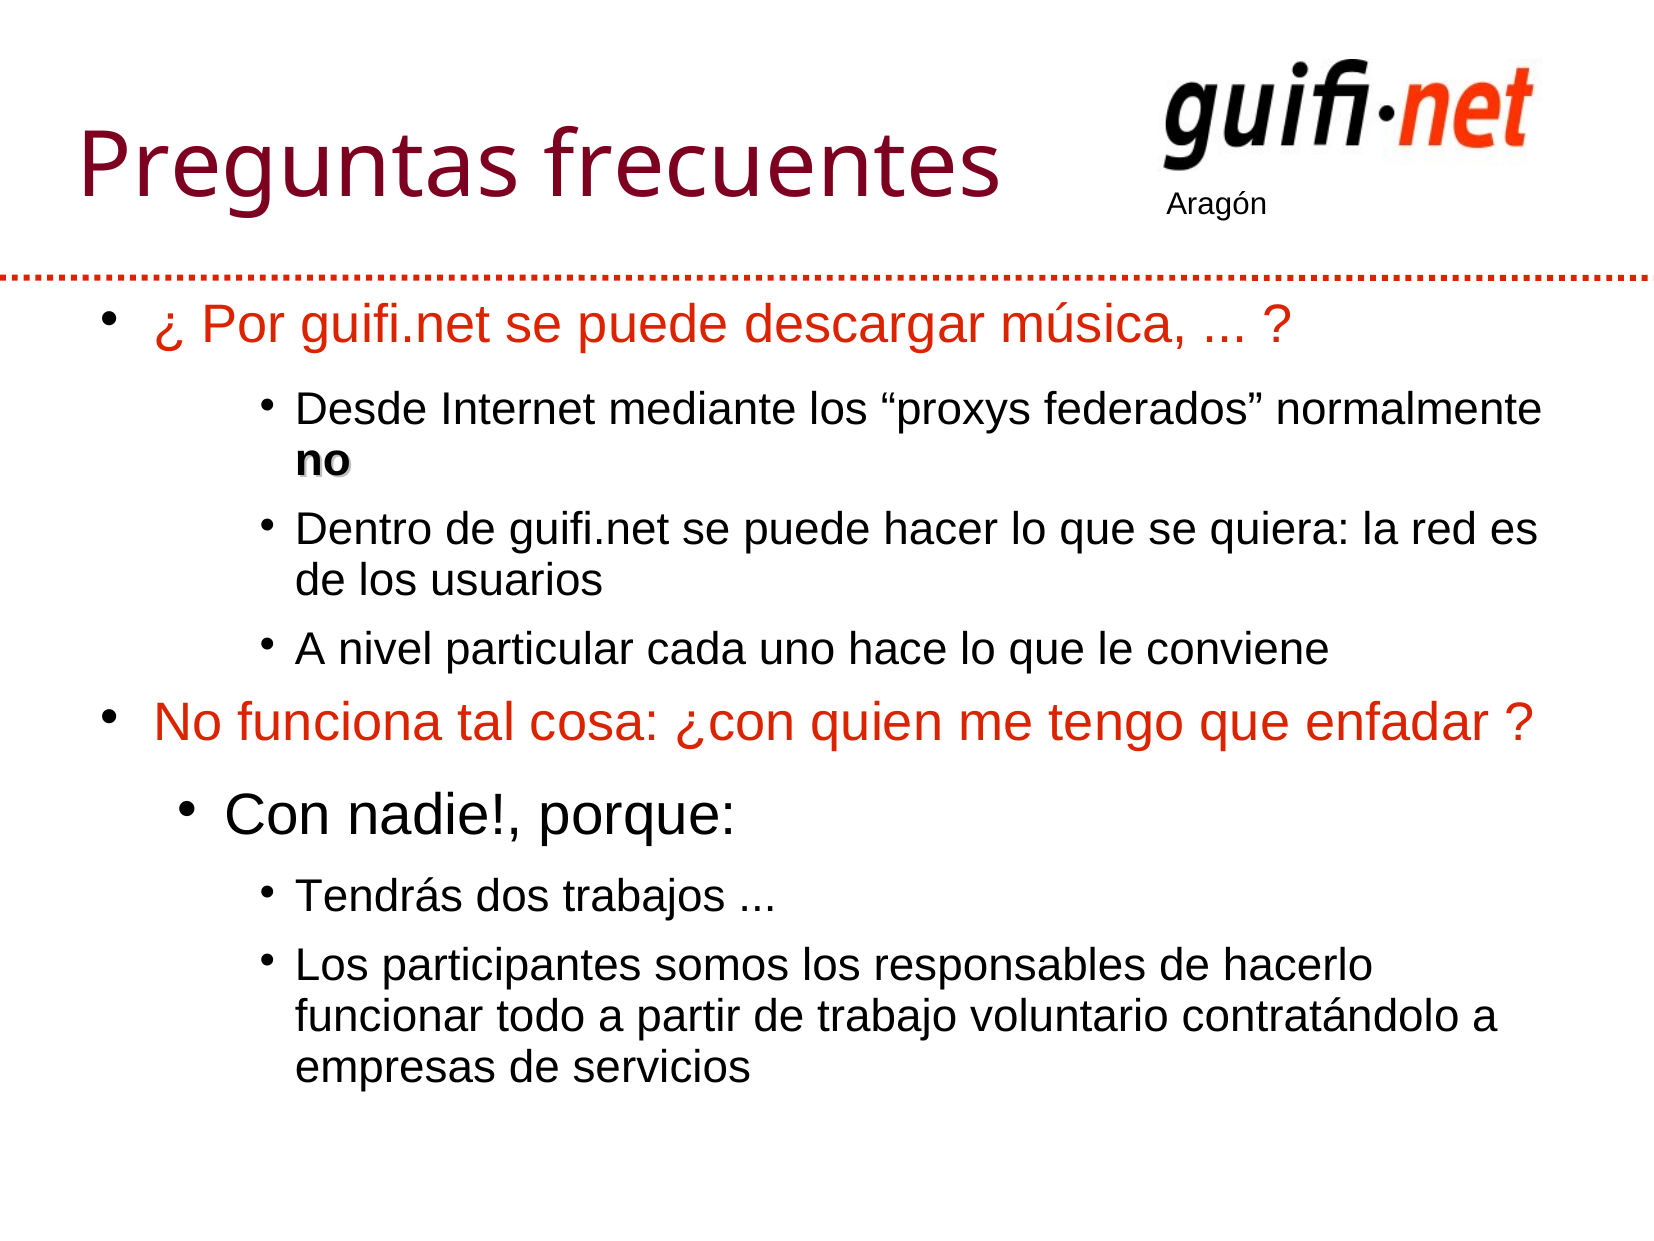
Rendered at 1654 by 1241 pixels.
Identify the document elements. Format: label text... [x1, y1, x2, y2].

list ¿ Por guifi.net se puede descargar música, ... ? Desde Internet mediante los “proxys federados” normalmente no Dentro de guifi.net se puede hacer lo que se quiera: la red es de los usuarios A nivel particular cada uno hace lo que le conviene No funciona tal cosa: ¿con quien me tengo que enfadar ? Con nadie!, porque: Tendrás dos trabajos ... Los participantes somos los responsables de hacerlo funcionar todo a partir de trabajo voluntario contratándolo a empresas de servicios [82, 290, 1571, 1109]
picture [1157, 59, 1542, 172]
title Preguntas frecuentes [76, 59, 1093, 267]
